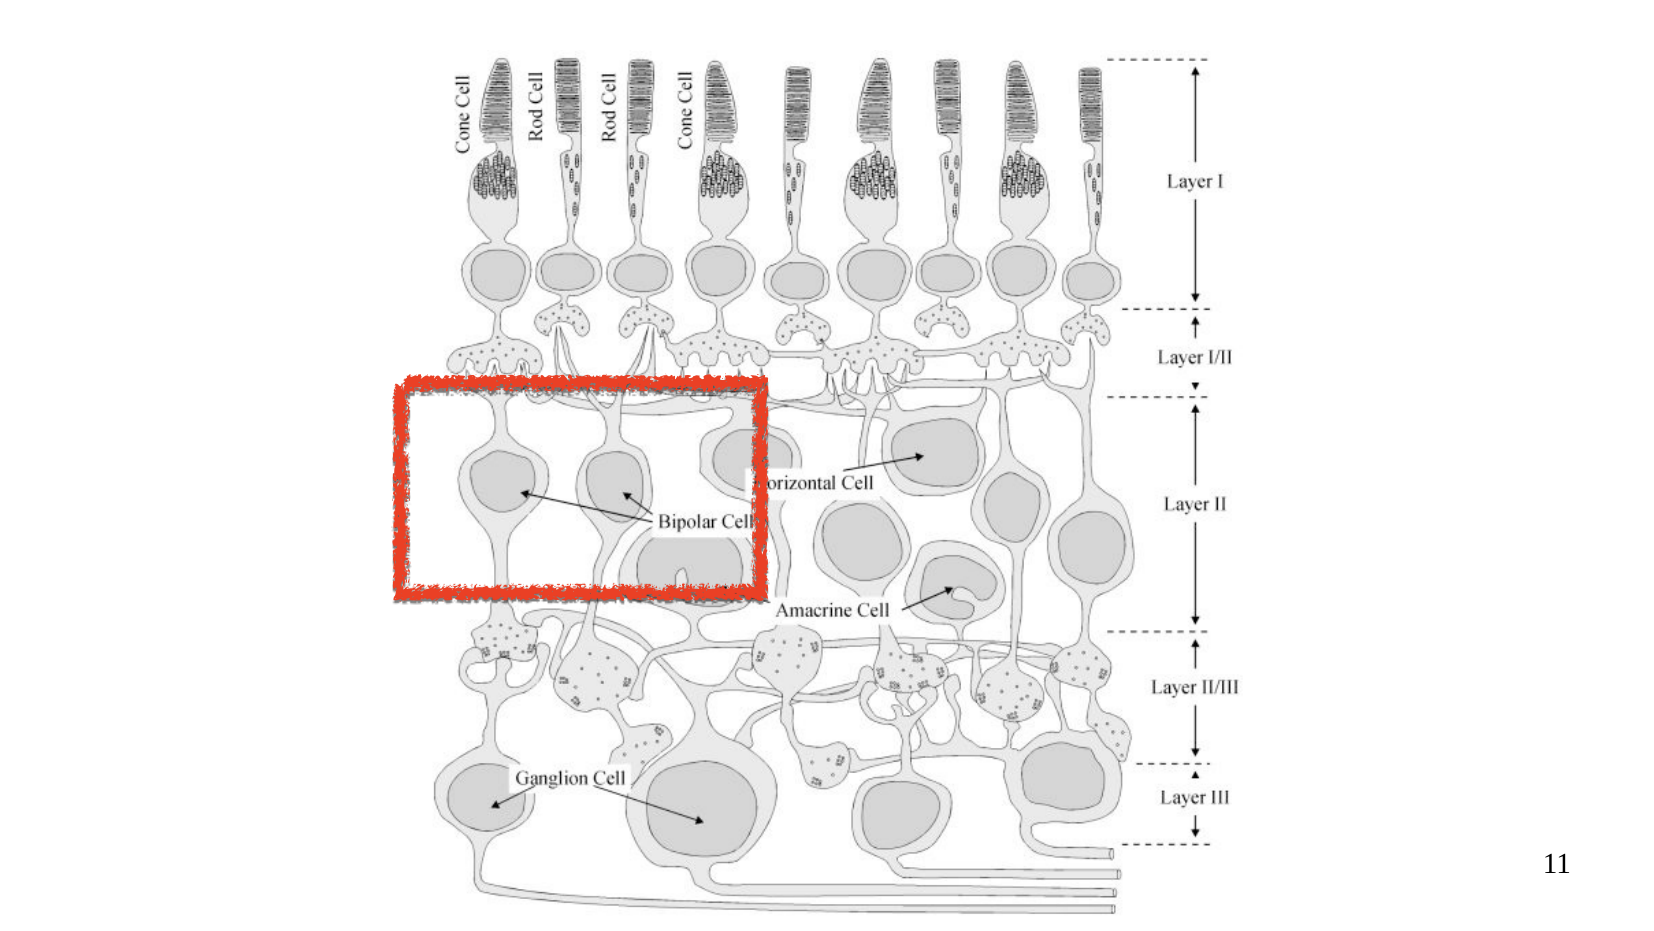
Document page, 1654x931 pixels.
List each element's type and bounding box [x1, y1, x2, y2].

picture [390, 50, 1247, 925]
